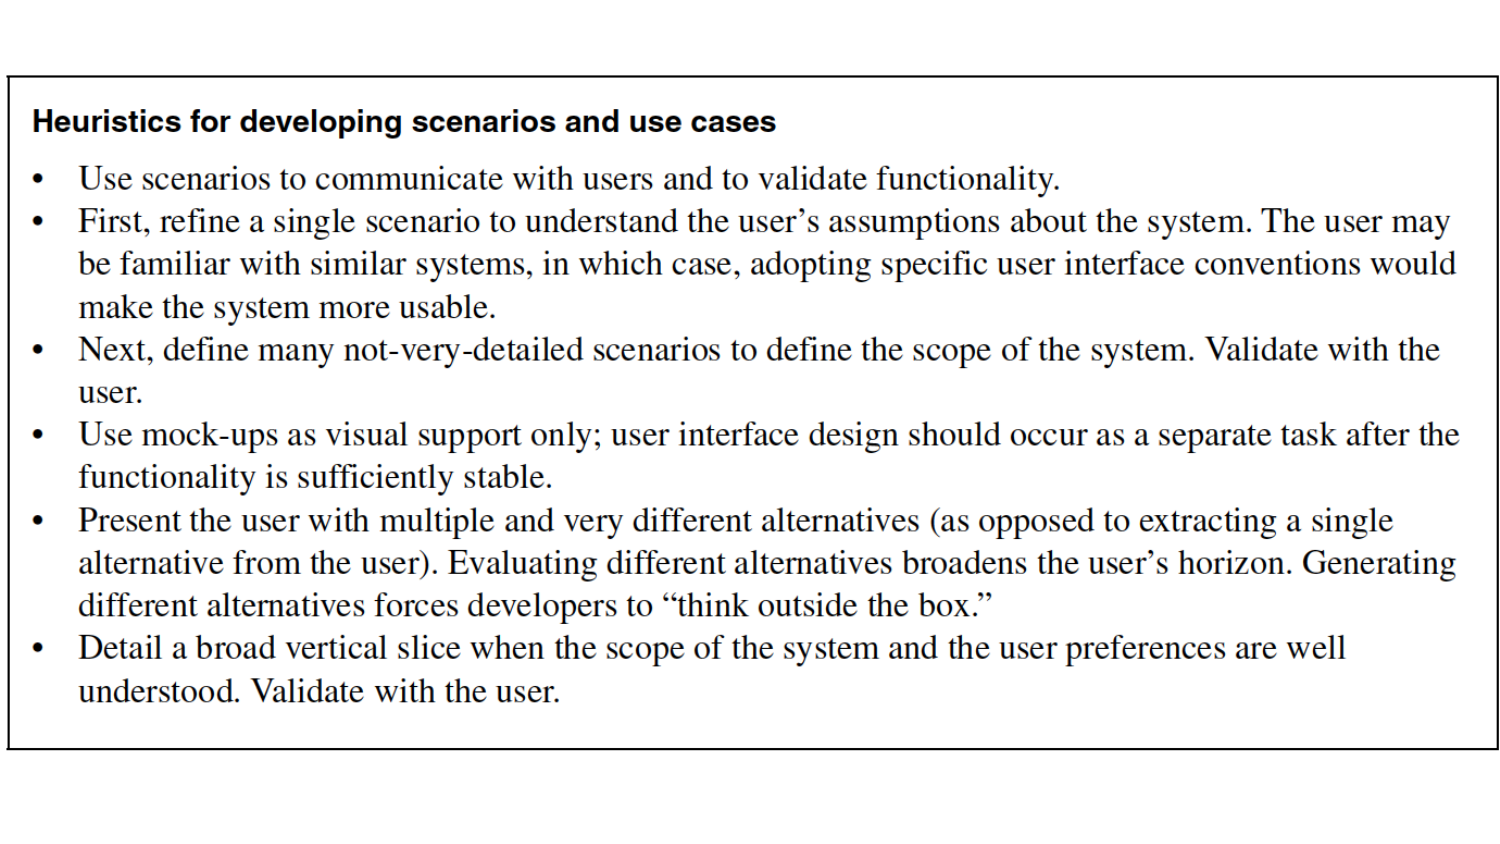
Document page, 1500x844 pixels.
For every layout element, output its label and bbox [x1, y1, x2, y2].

picture [0, 70, 1500, 772]
